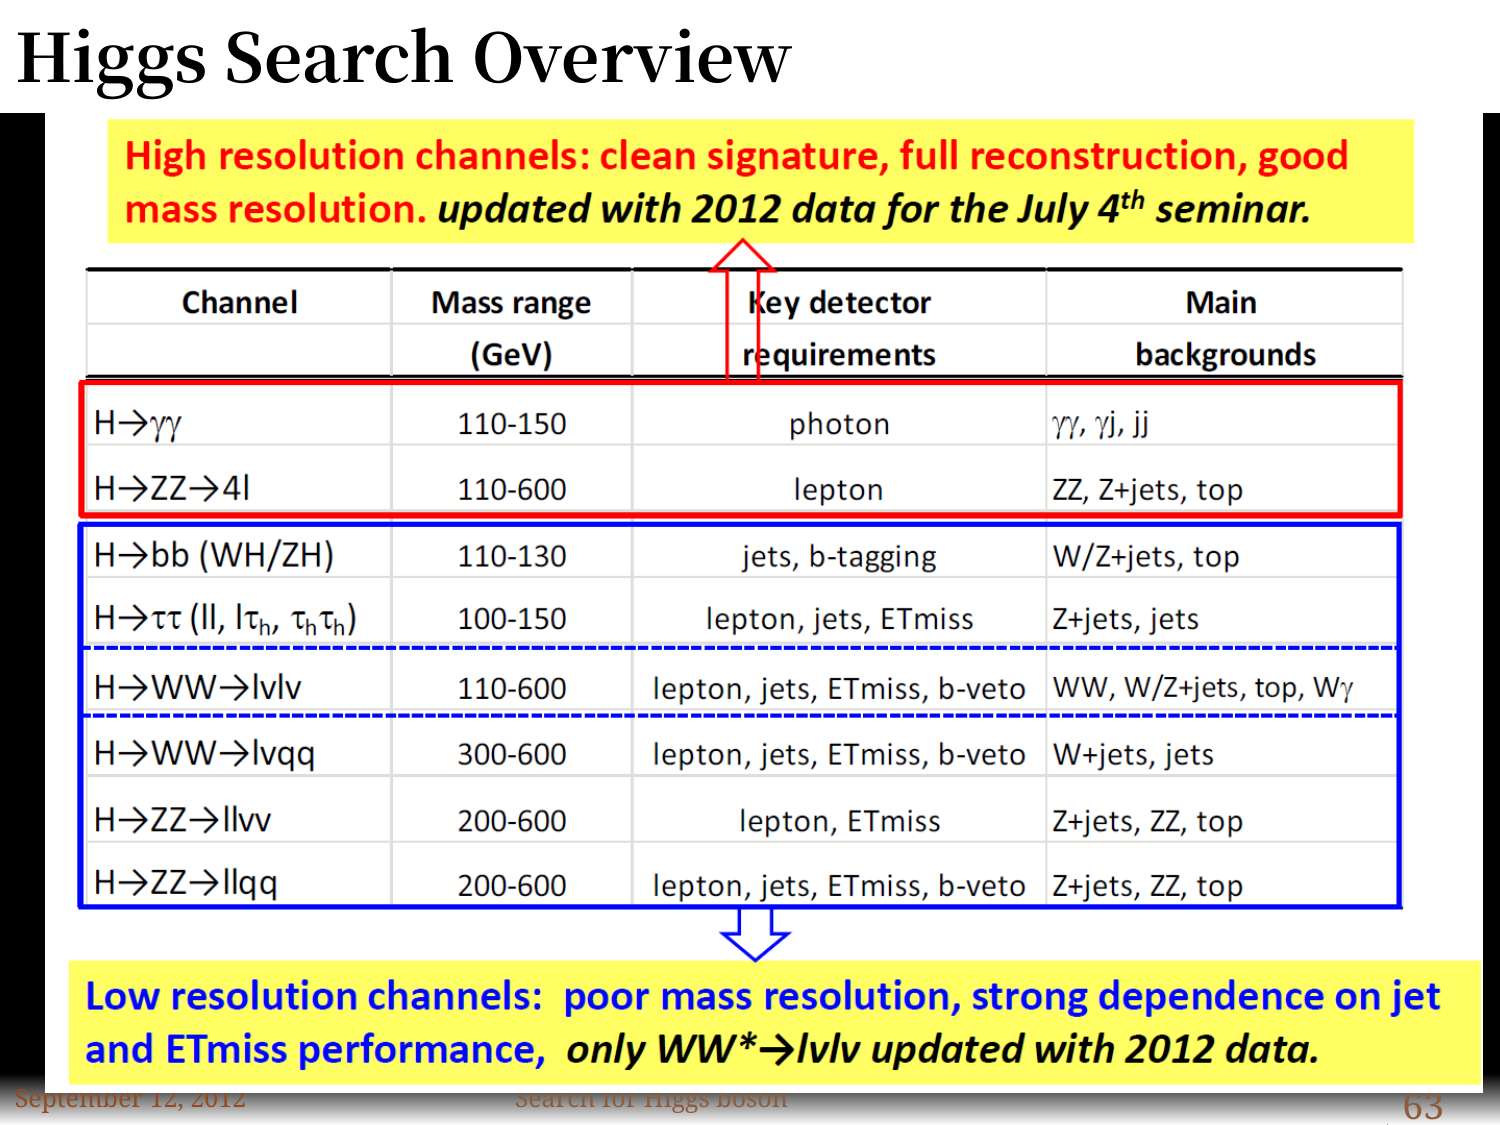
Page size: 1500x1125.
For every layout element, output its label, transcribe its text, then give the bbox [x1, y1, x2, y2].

picture [45, 112, 1483, 1093]
title Higgs Search Overview [0, 0, 1500, 113]
footer Search for Higgs boson [500, 1093, 1387, 1125]
list [37, 125, 45, 1063]
slide_number <number> [1387, 1074, 1500, 1125]
slide_number September 12, 2012 [0, 1074, 500, 1125]
